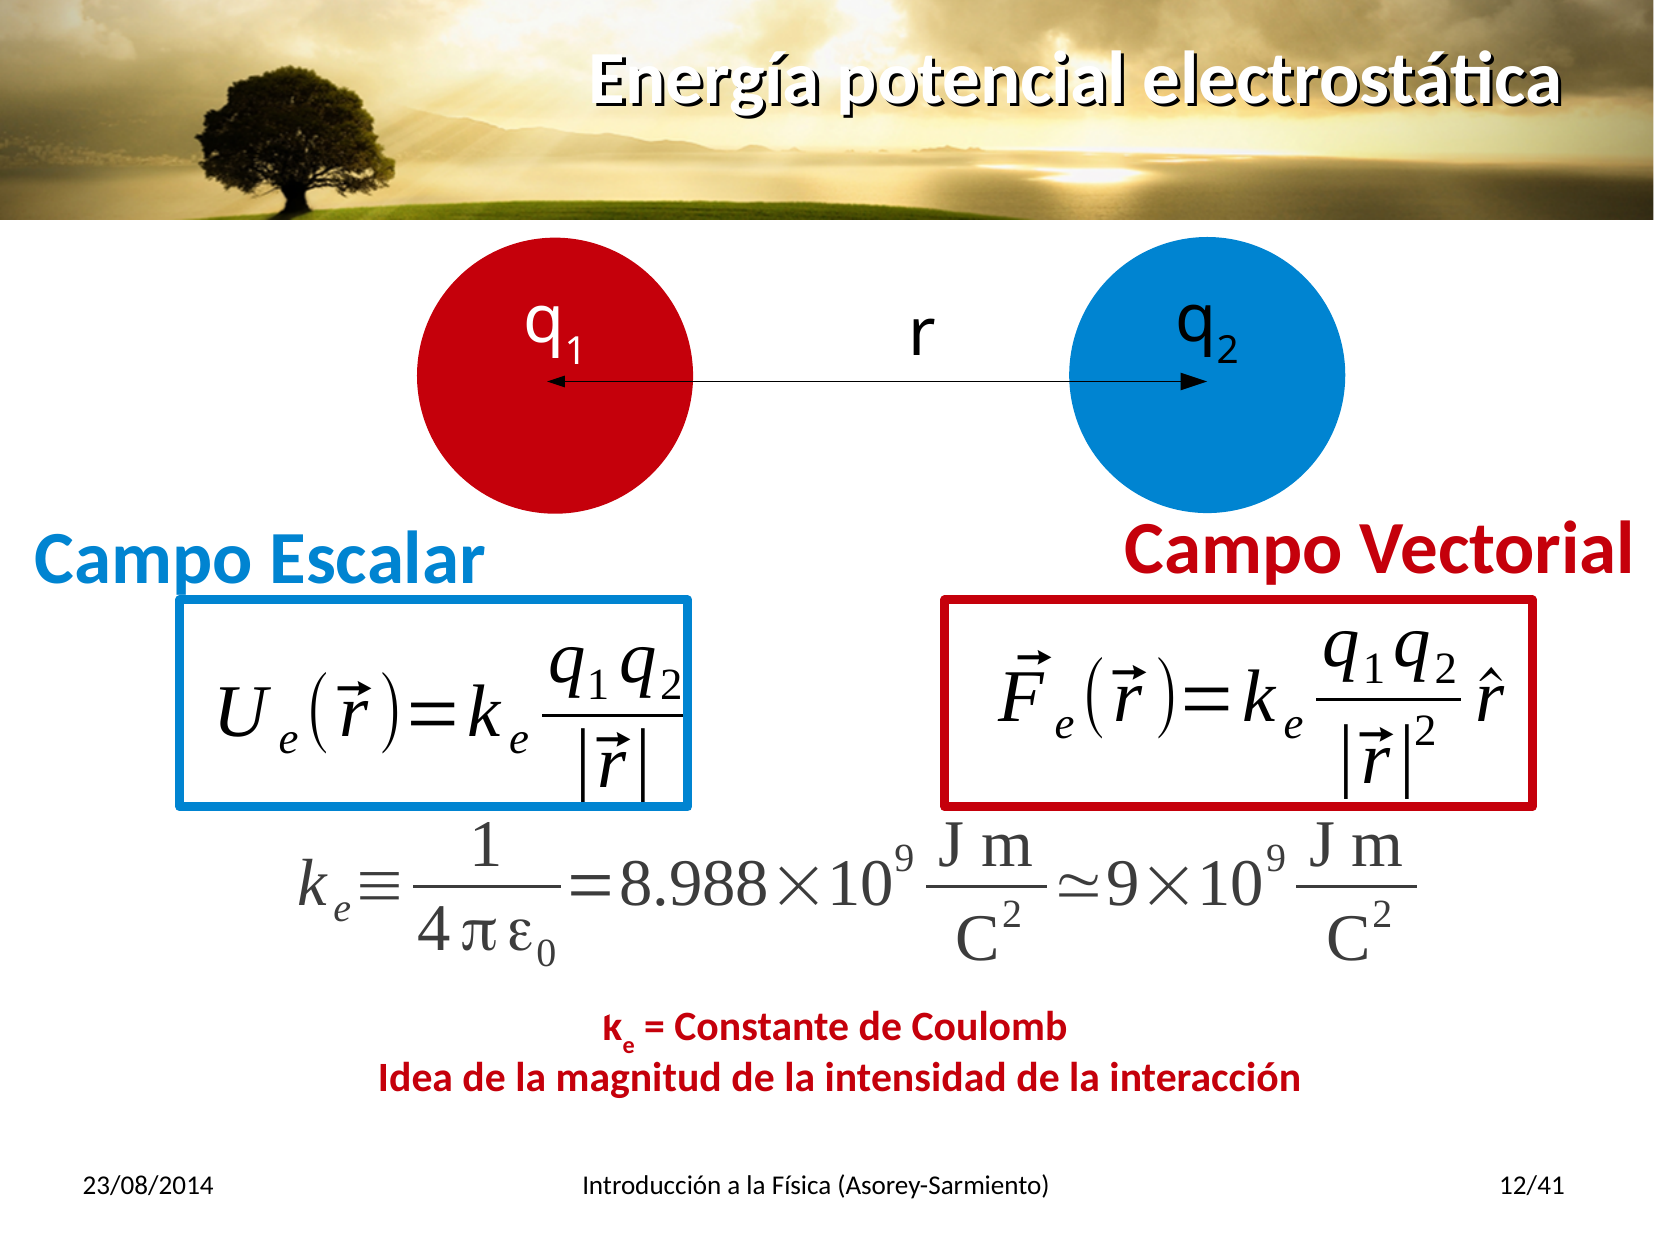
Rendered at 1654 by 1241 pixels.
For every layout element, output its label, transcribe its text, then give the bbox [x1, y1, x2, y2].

chart [987, 604, 1516, 802]
chart [288, 615, 1427, 976]
text_box q2 [1072, 240, 1343, 510]
text_box r [893, 276, 946, 366]
picture [0, 0, 1654, 220]
text_box Campo Escalar [184, 604, 502, 611]
text_box Campo Escalar [19, 520, 502, 611]
text_box Campo Vectorial [1110, 510, 1651, 601]
title Energía potencial electrostática [75, 19, 1564, 151]
title ke = Constante de Coulomb Idea de la magnitud de la intensidad de la interacción [165, 990, 1516, 1121]
text_box q1 [420, 240, 691, 511]
chart [207, 615, 683, 802]
